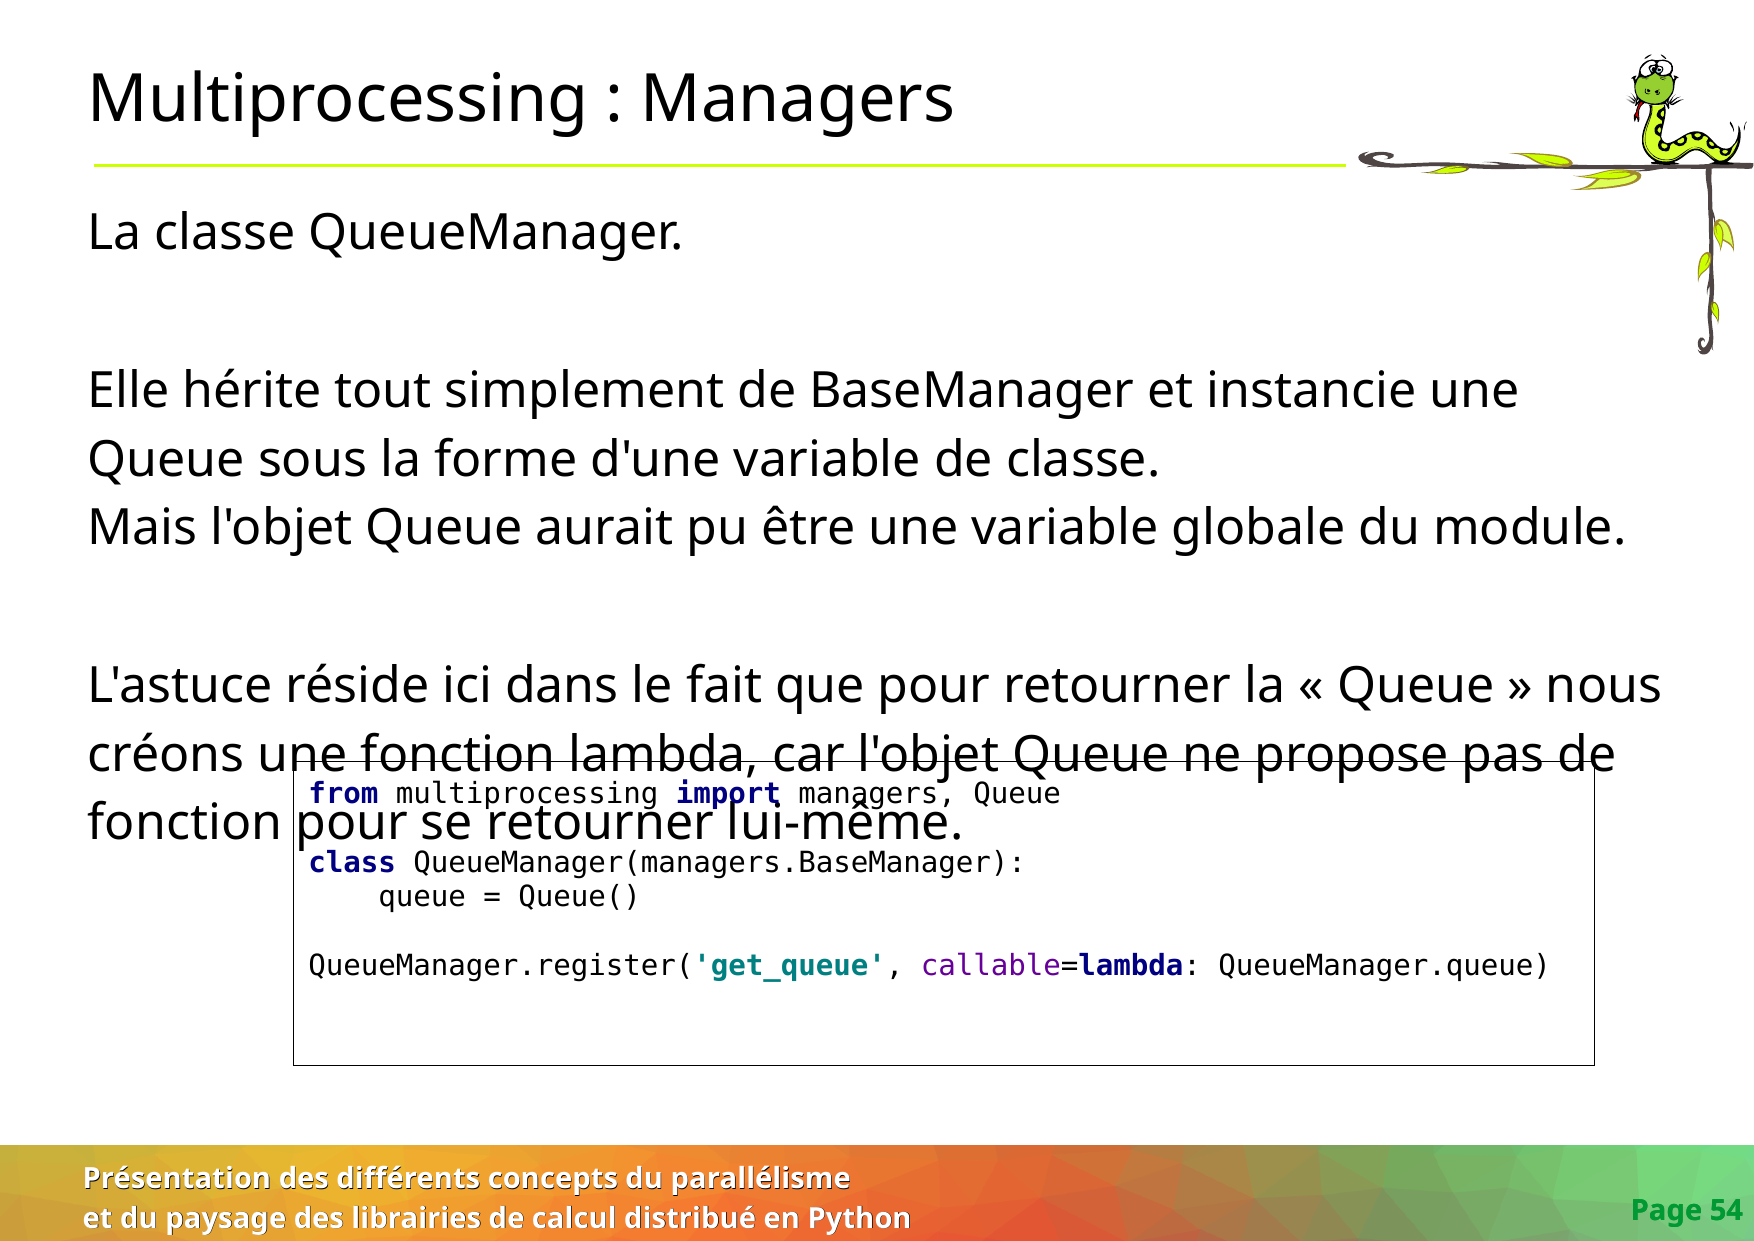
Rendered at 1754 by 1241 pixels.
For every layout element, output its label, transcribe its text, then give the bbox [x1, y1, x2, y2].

title Multiprocessing : Managers [87, 31, 1667, 160]
picture [0, 1145, 1754, 1241]
text_box from multiprocessing import managers, Queue class QueueManager(managers.BaseManager): queue = Queue() QueueManager.register('get_queue', callable=lambda: QueueManager.queue) [293, 761, 1595, 1066]
list La classe QueueManager. Elle hérite tout simplement de BaseManager et instancie une Queue sous la forme d'une variable de classe. Mais l'objet Queue aurait pu être une variable globale du module. L'astuce réside ici dans le fait que pour retourner la « Queue » nous créons une fonction lambda, car l'objet Queue ne propose pas de fonction pour se retourner lui-même. [87, 195, 1667, 916]
